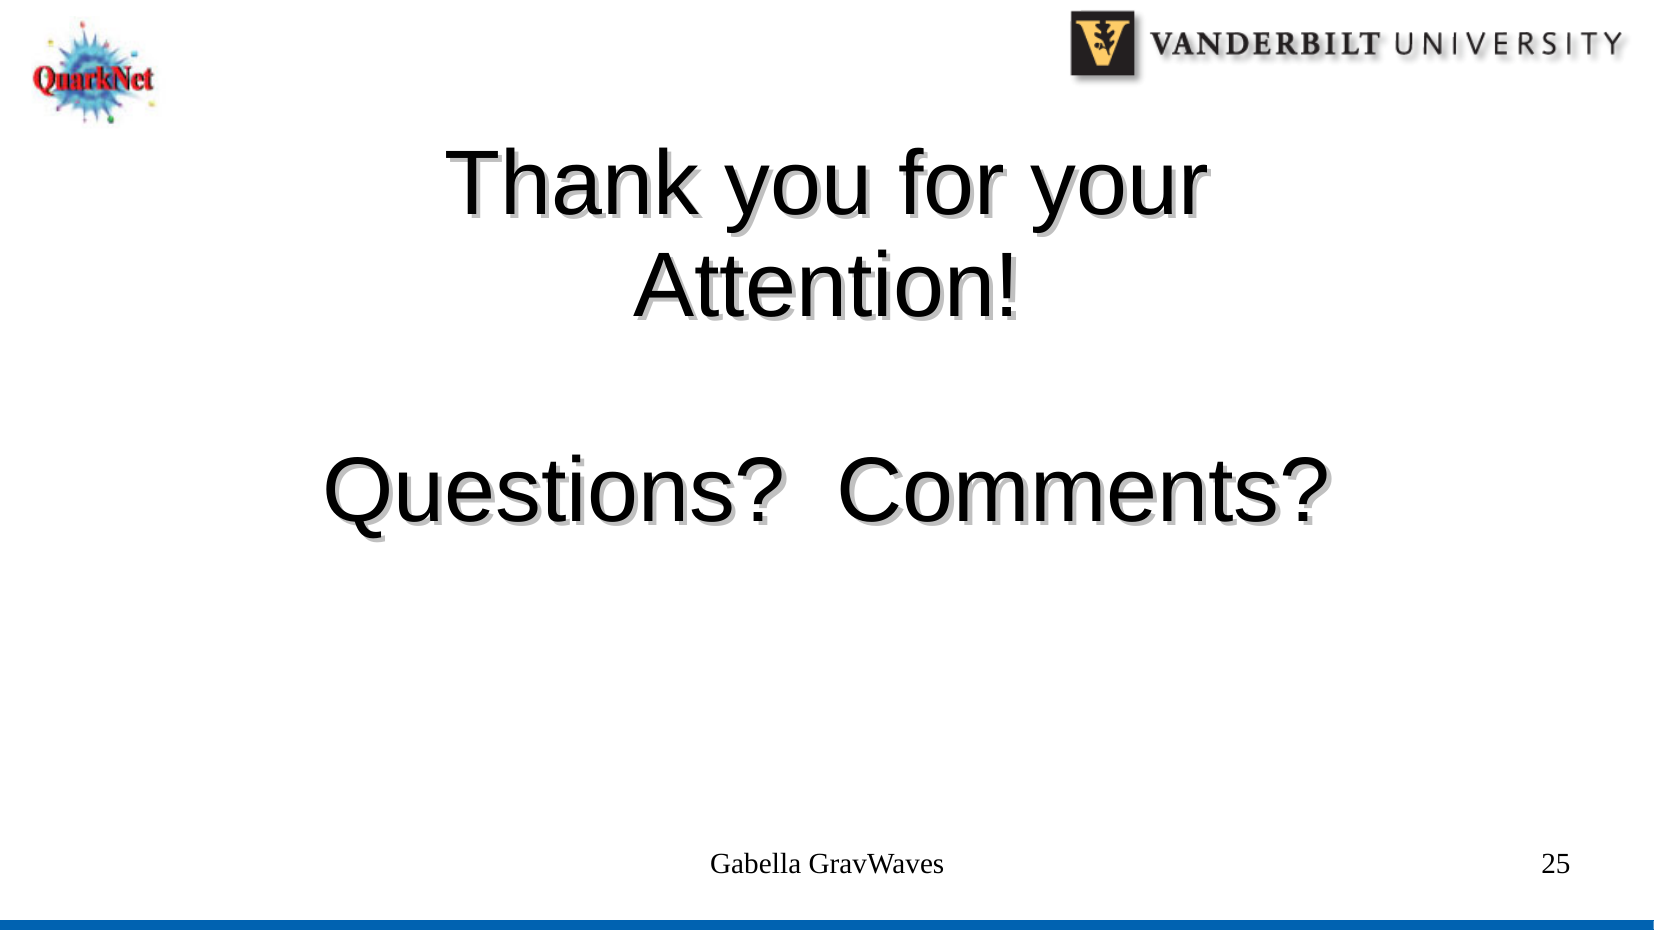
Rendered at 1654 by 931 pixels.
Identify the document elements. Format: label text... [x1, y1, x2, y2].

picture [19, 16, 166, 135]
title Thank you for your Attention! Questions? Comments? [121, 131, 1534, 542]
picture [1067, 8, 1637, 91]
